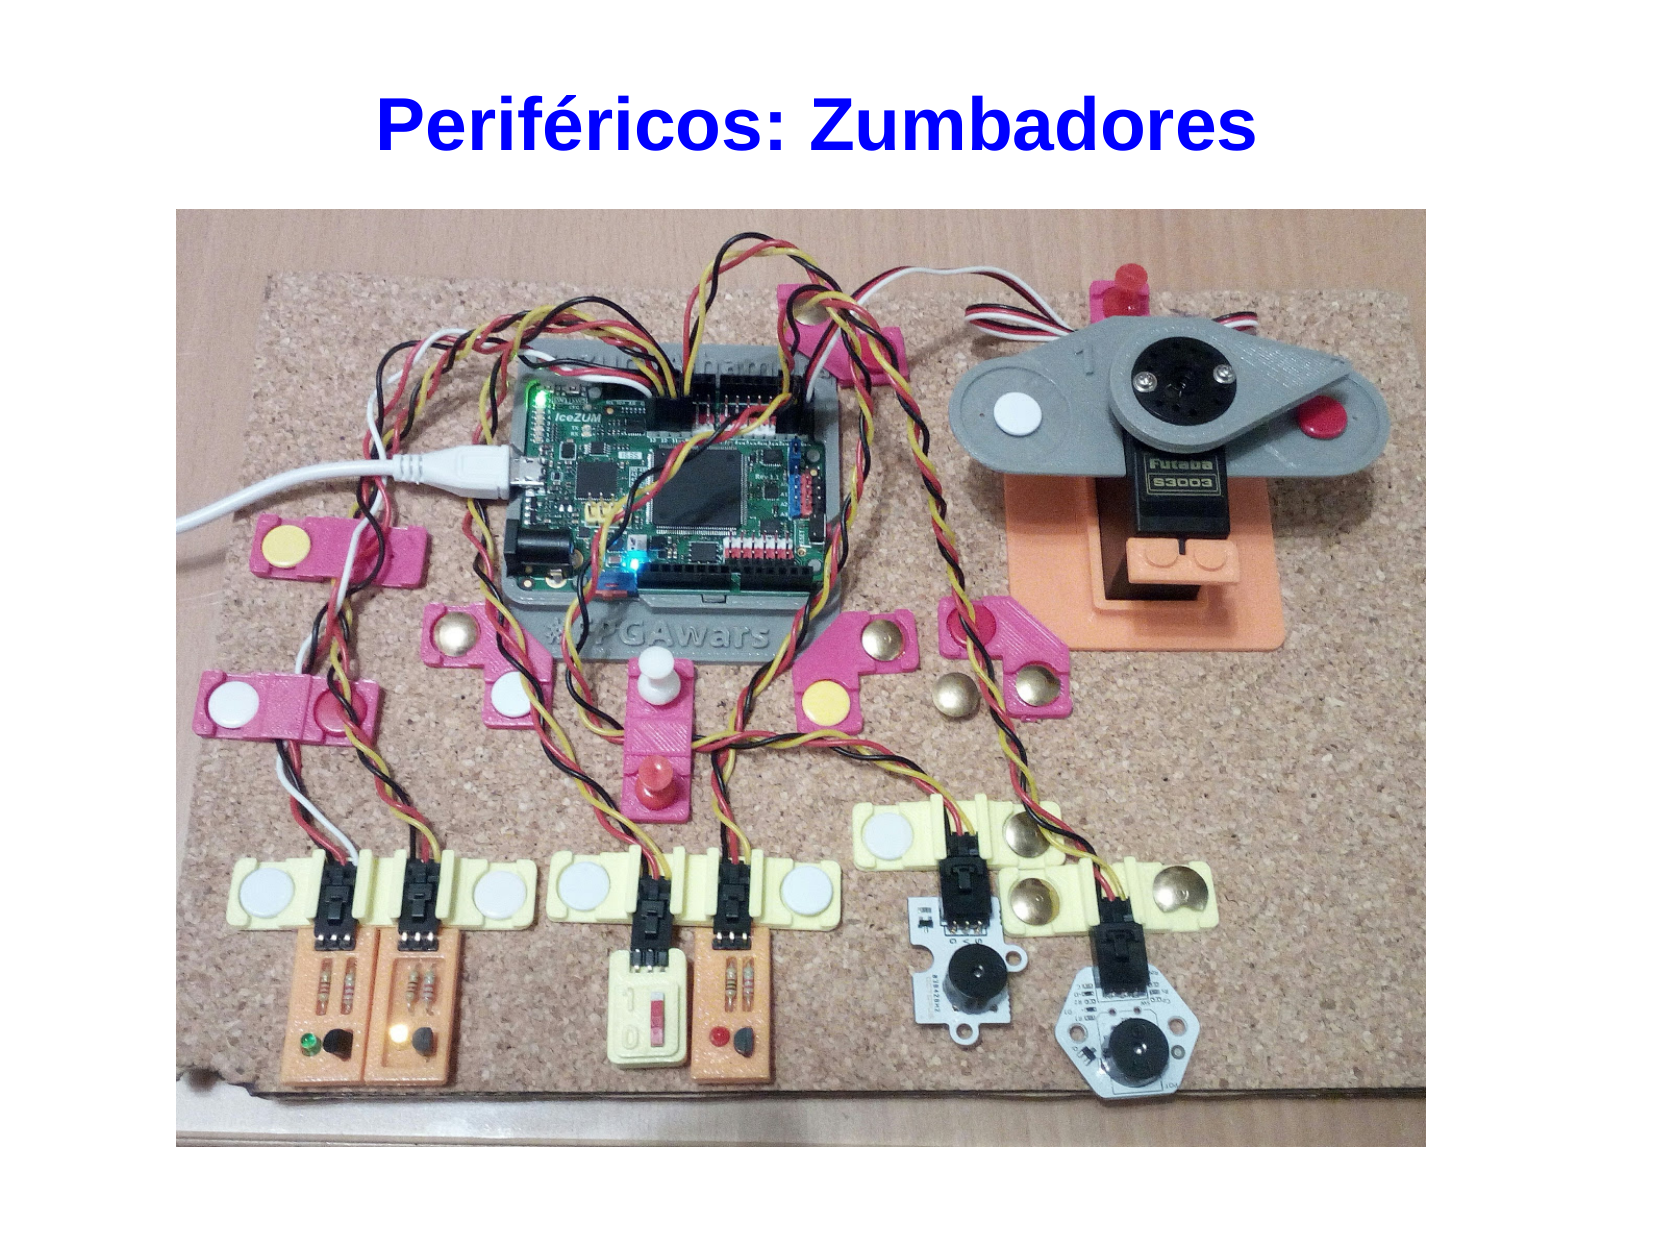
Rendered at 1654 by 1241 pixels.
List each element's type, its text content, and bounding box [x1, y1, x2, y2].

text_box Periféricos: Zumbadores [90, 75, 1546, 174]
picture [176, 209, 1426, 1147]
